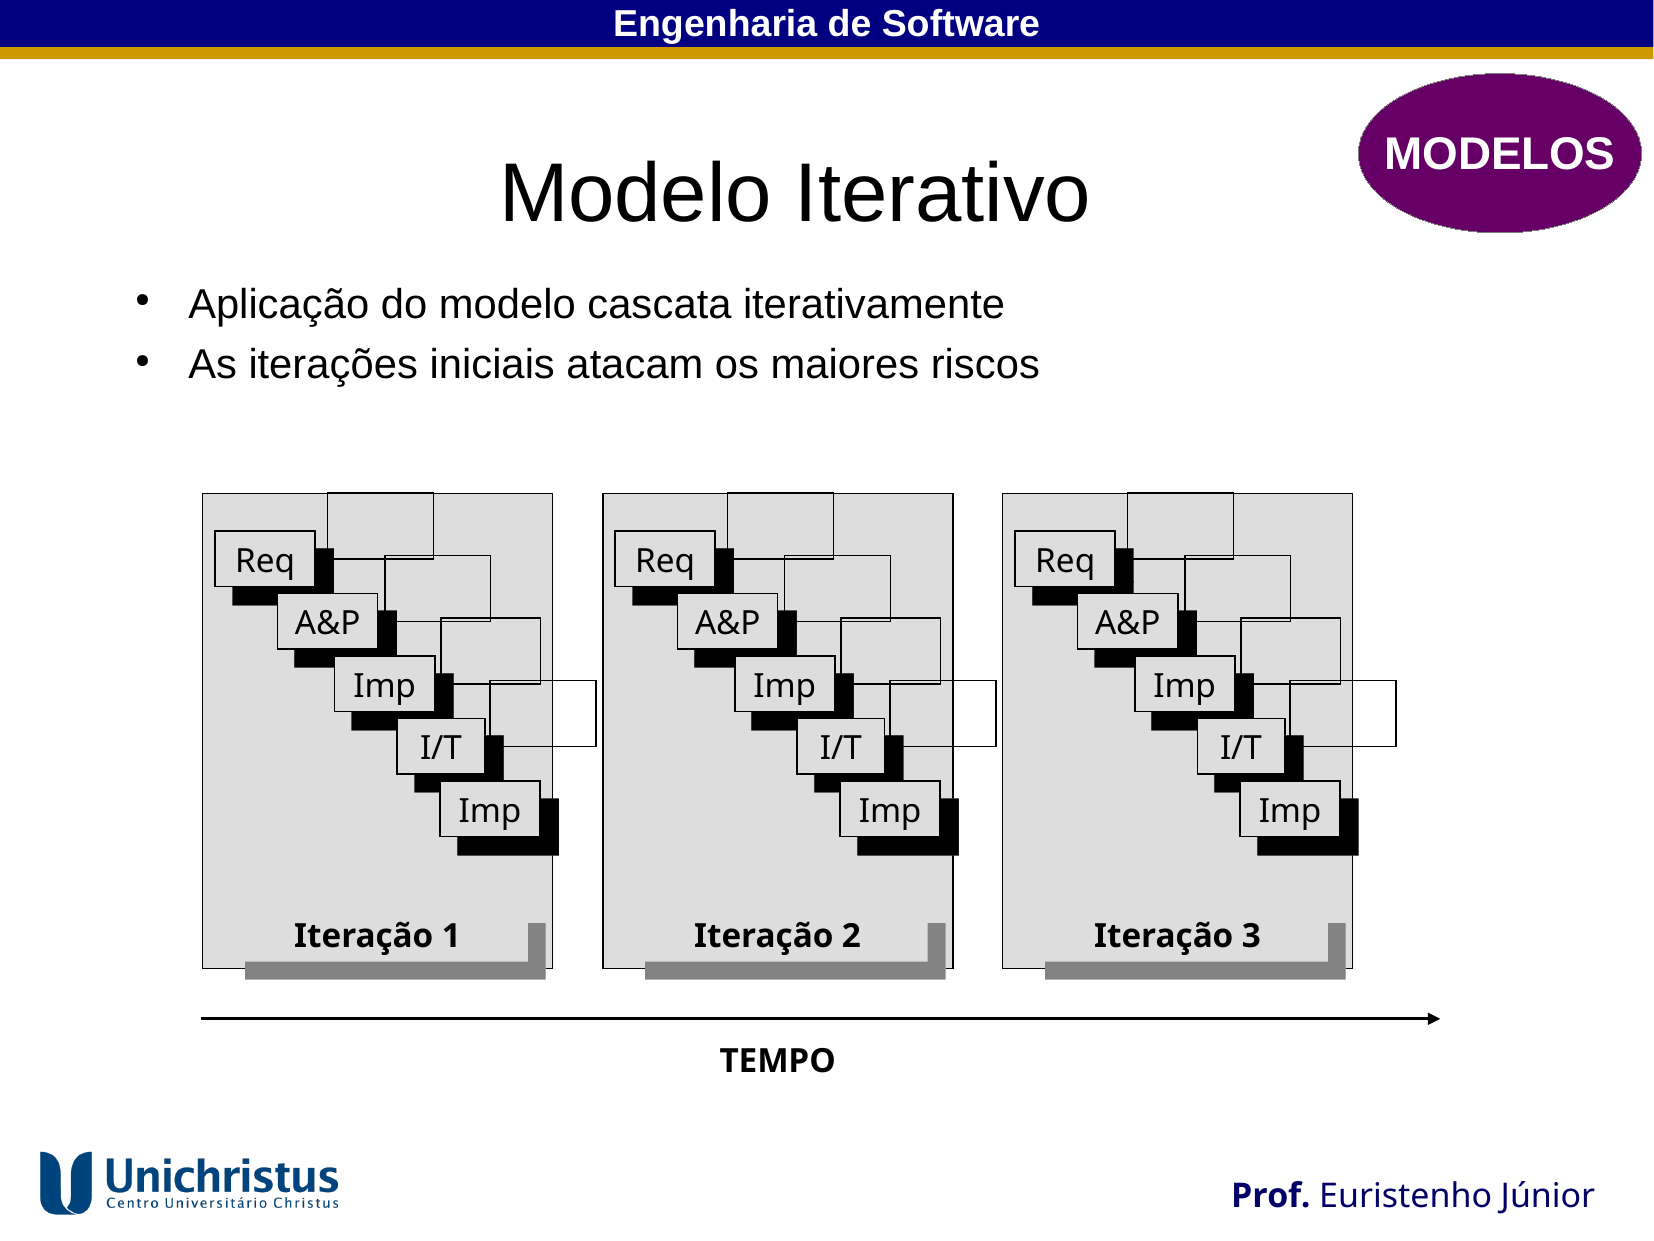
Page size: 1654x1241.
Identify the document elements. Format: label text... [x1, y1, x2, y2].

text_box [0, 47, 1654, 60]
text_box I/T [1197, 718, 1285, 775]
text_box Prof. Euristenho Júnior [1216, 1163, 1654, 1224]
text_box A&P [677, 593, 778, 650]
text_box [1002, 493, 1353, 969]
text_box A&P [277, 593, 378, 650]
list Aplicação do modelo cascata iterativamente As iterações iniciais atacam os maiores riscos [102, 268, 1453, 1012]
text_box Imp [734, 656, 835, 712]
text_box Imp [1134, 656, 1235, 712]
text_box A&P [1077, 593, 1178, 650]
text_box Imp [334, 656, 435, 712]
text_box Iteração 2 [627, 906, 928, 962]
text_box Req [615, 531, 716, 587]
text_box MODELOS [1361, 73, 1642, 233]
text_box Req [215, 531, 316, 587]
text_box Imp [840, 781, 941, 837]
text_box I/T [797, 718, 885, 775]
title Modelo Iterativo [102, 137, 1453, 239]
text_box [602, 493, 953, 969]
text_box Req [1015, 531, 1116, 587]
picture [35, 1148, 343, 1217]
text_box Imp [440, 781, 541, 837]
text_box Engenharia de Software [0, 0, 1654, 47]
text_box Iteração 3 [1027, 906, 1328, 962]
text_box Iteração 1 [227, 906, 528, 962]
text_box [202, 493, 553, 969]
text_box TEMPO [665, 1031, 891, 1087]
text_box Imp [1240, 781, 1341, 837]
text_box I/T [397, 718, 485, 775]
